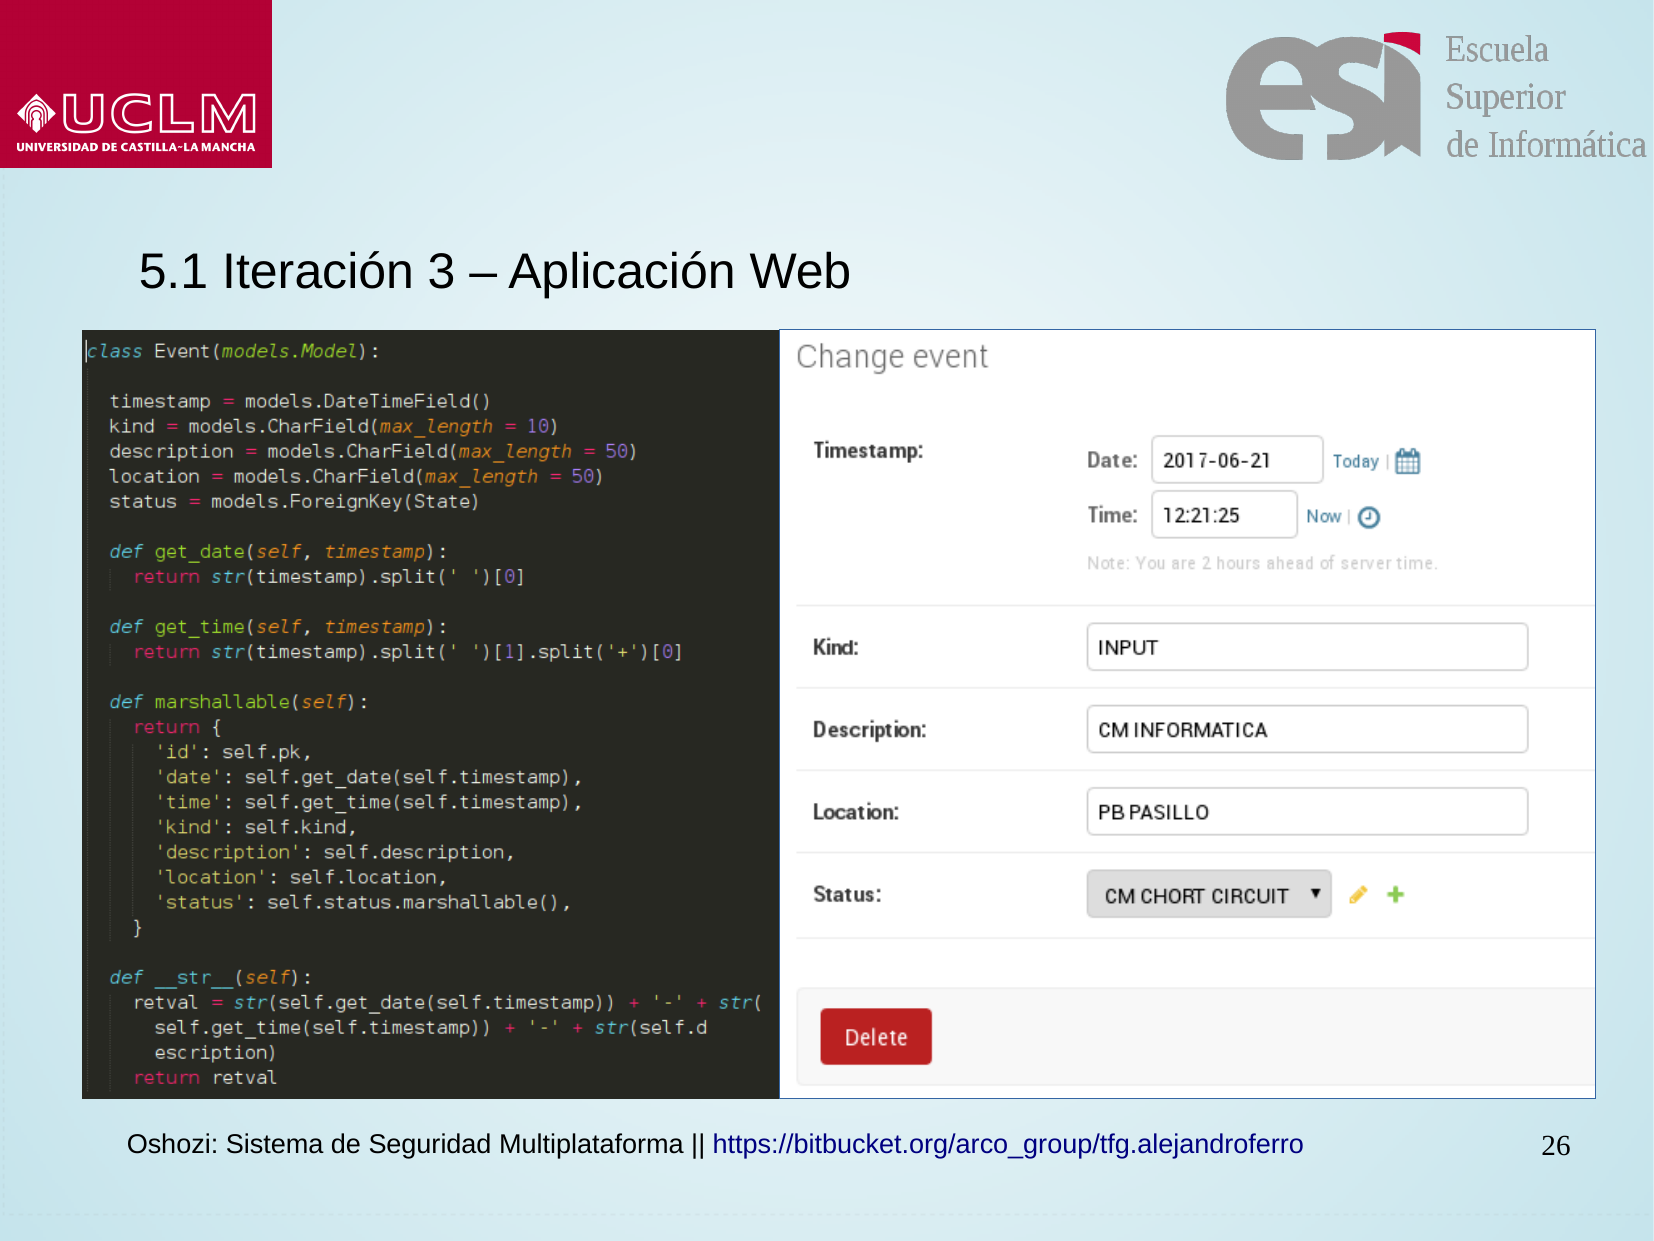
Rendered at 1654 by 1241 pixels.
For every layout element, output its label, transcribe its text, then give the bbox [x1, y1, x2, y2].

text_box Oshozi: Sistema de Seguridad Multiplataforma || https://bitbucket.org/arco_group/tfg.alejandroferro [112, 1112, 1625, 1170]
picture [0, 0, 1654, 1241]
text_box 5.1 Iteración 3 – Aplicación Web [124, 236, 1128, 330]
